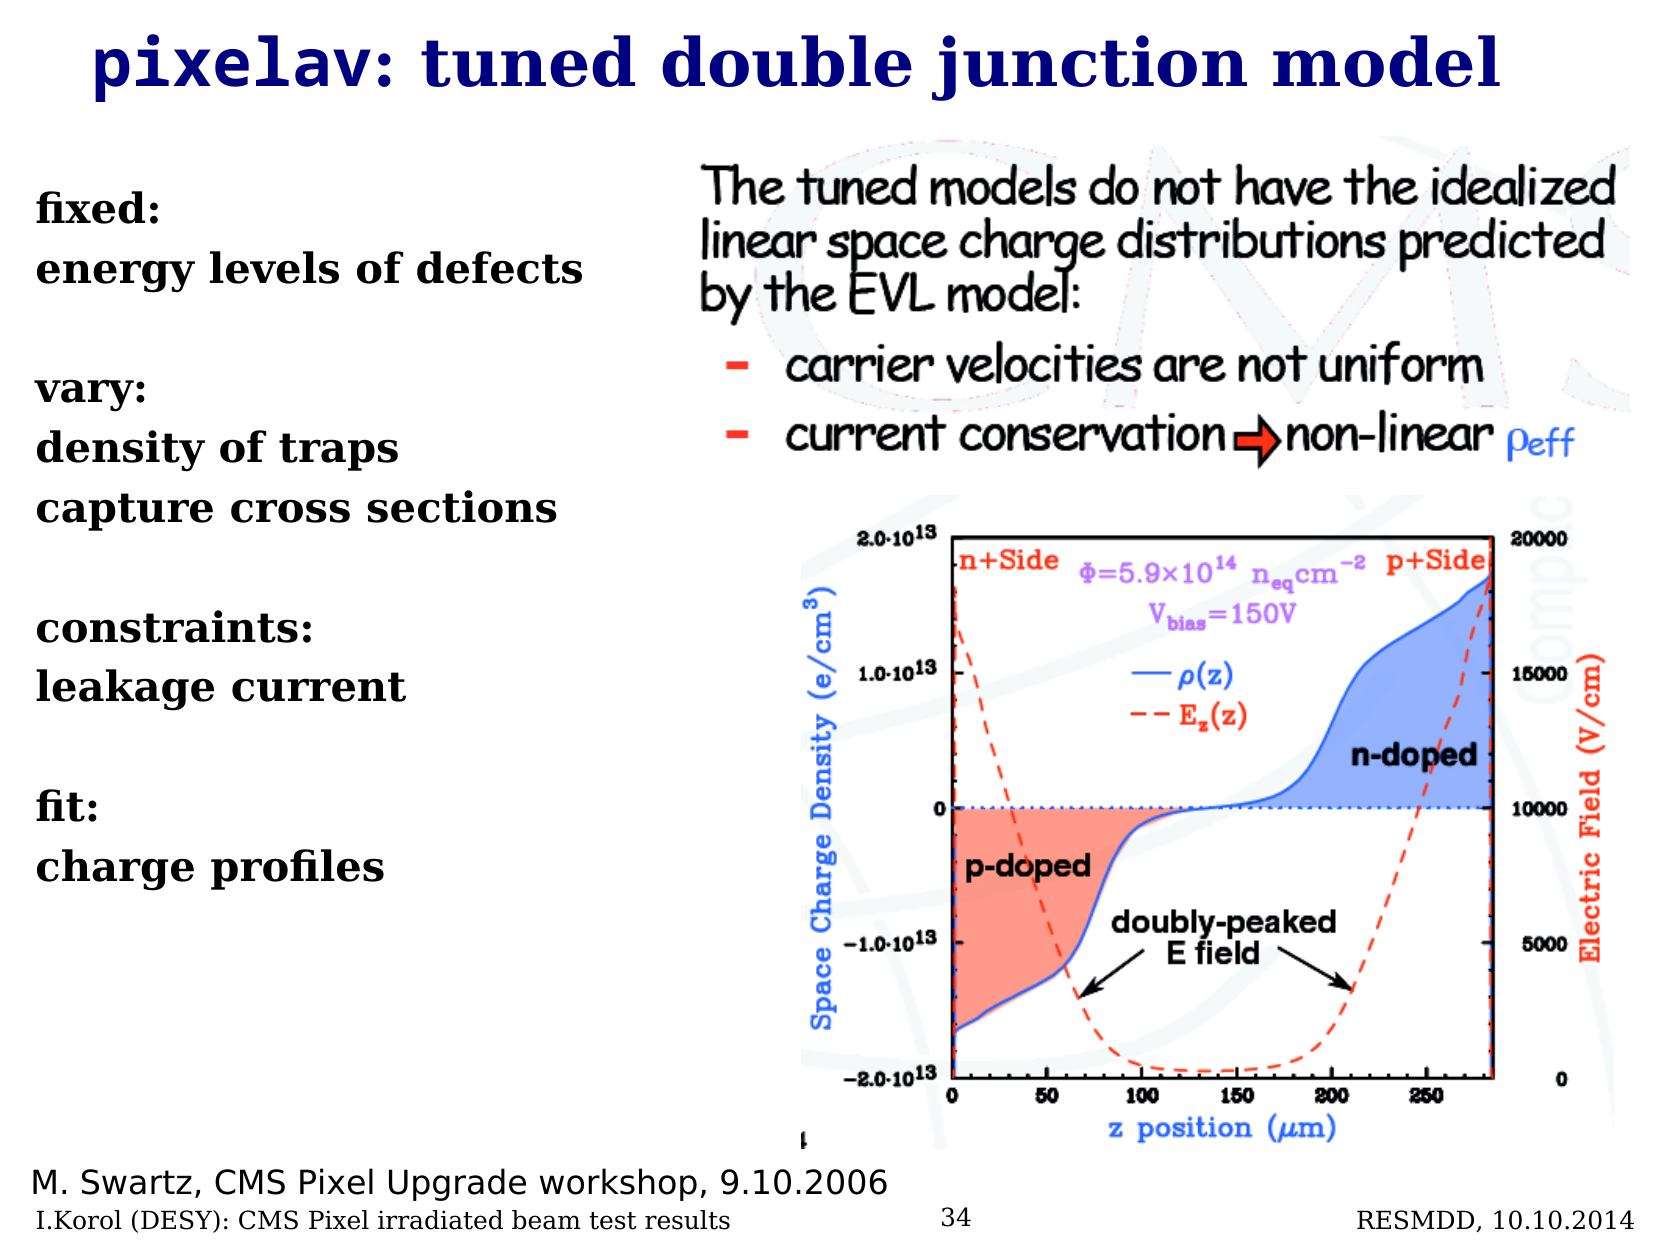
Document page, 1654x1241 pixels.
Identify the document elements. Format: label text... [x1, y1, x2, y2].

title pixelav: tuned double junction model [91, 18, 1504, 103]
picture [801, 495, 1614, 1149]
picture [681, 136, 1630, 487]
text_box fixed: energy levels of defects vary: density of traps capture cross sections constraints: leakage current fit: charge profiles [35, 173, 585, 881]
text_box M. Swartz, CMS Pixel Upgrade workshop, 9.10.2006 [30, 1155, 891, 1194]
